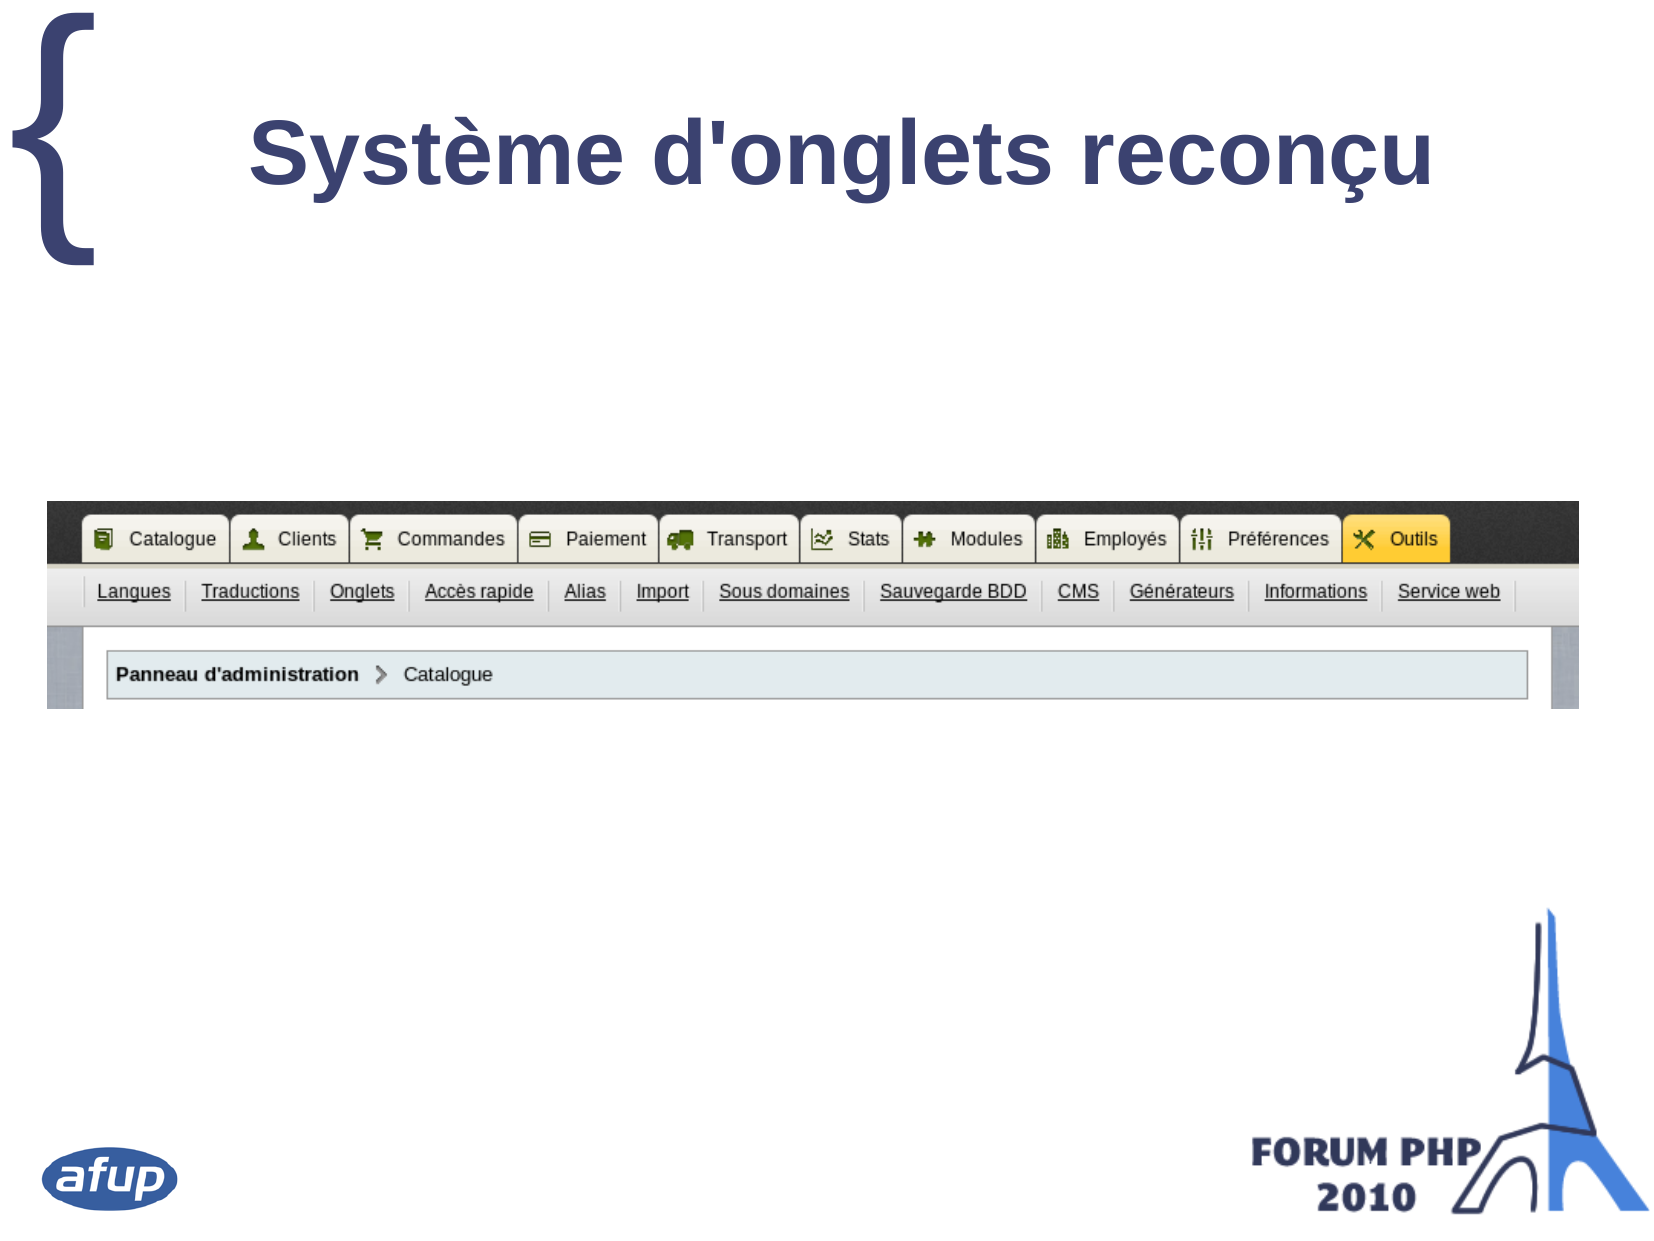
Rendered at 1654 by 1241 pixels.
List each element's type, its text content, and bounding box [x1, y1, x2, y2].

picture [1240, 872, 1650, 1241]
picture [41, 1146, 178, 1211]
title Système d'onglets reconçu [82, 49, 1571, 257]
picture [47, 501, 1579, 709]
